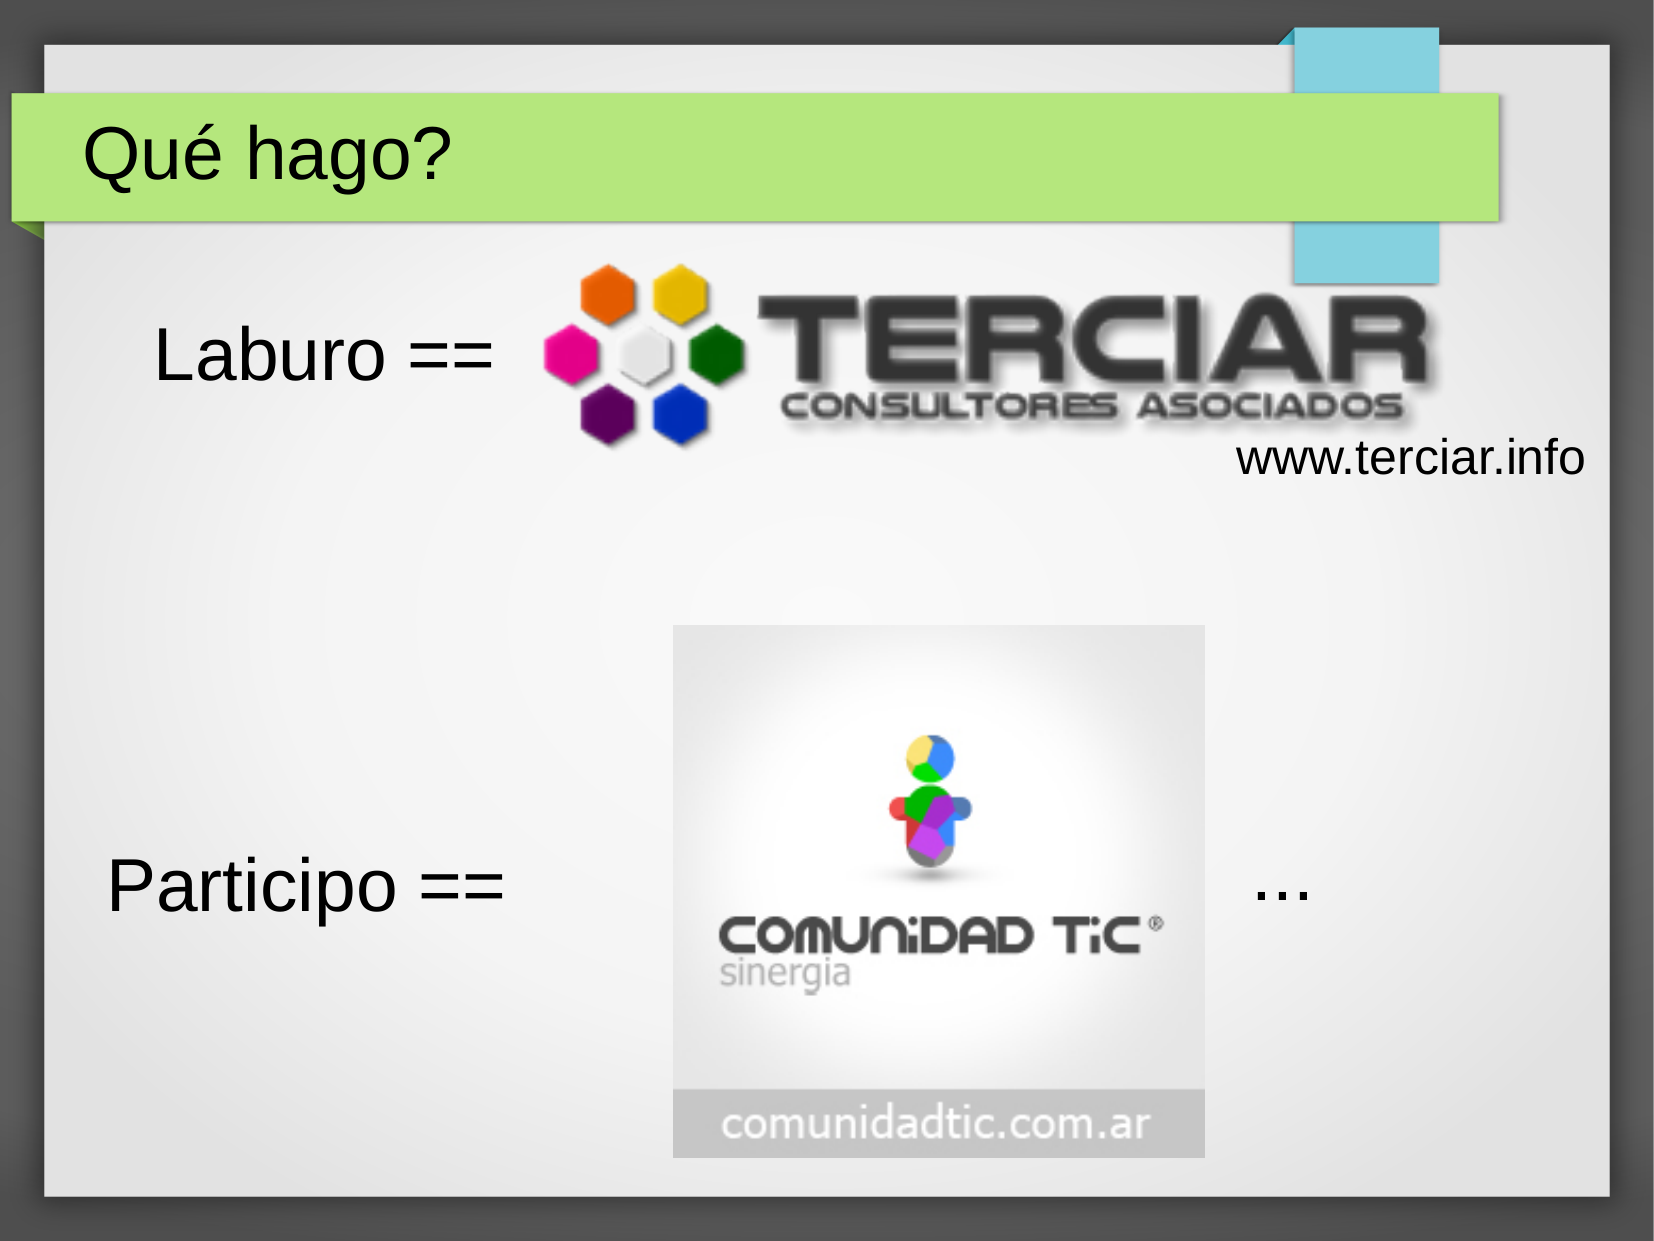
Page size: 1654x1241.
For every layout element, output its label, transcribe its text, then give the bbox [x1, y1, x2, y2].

title ... [1251, 814, 1654, 934]
title www.terciar.info [1236, 373, 1654, 542]
picture [0, 0, 1654, 1241]
title Qué hago? [82, 94, 1264, 213]
title Laburo == [153, 295, 532, 414]
title Participo == [106, 826, 626, 945]
